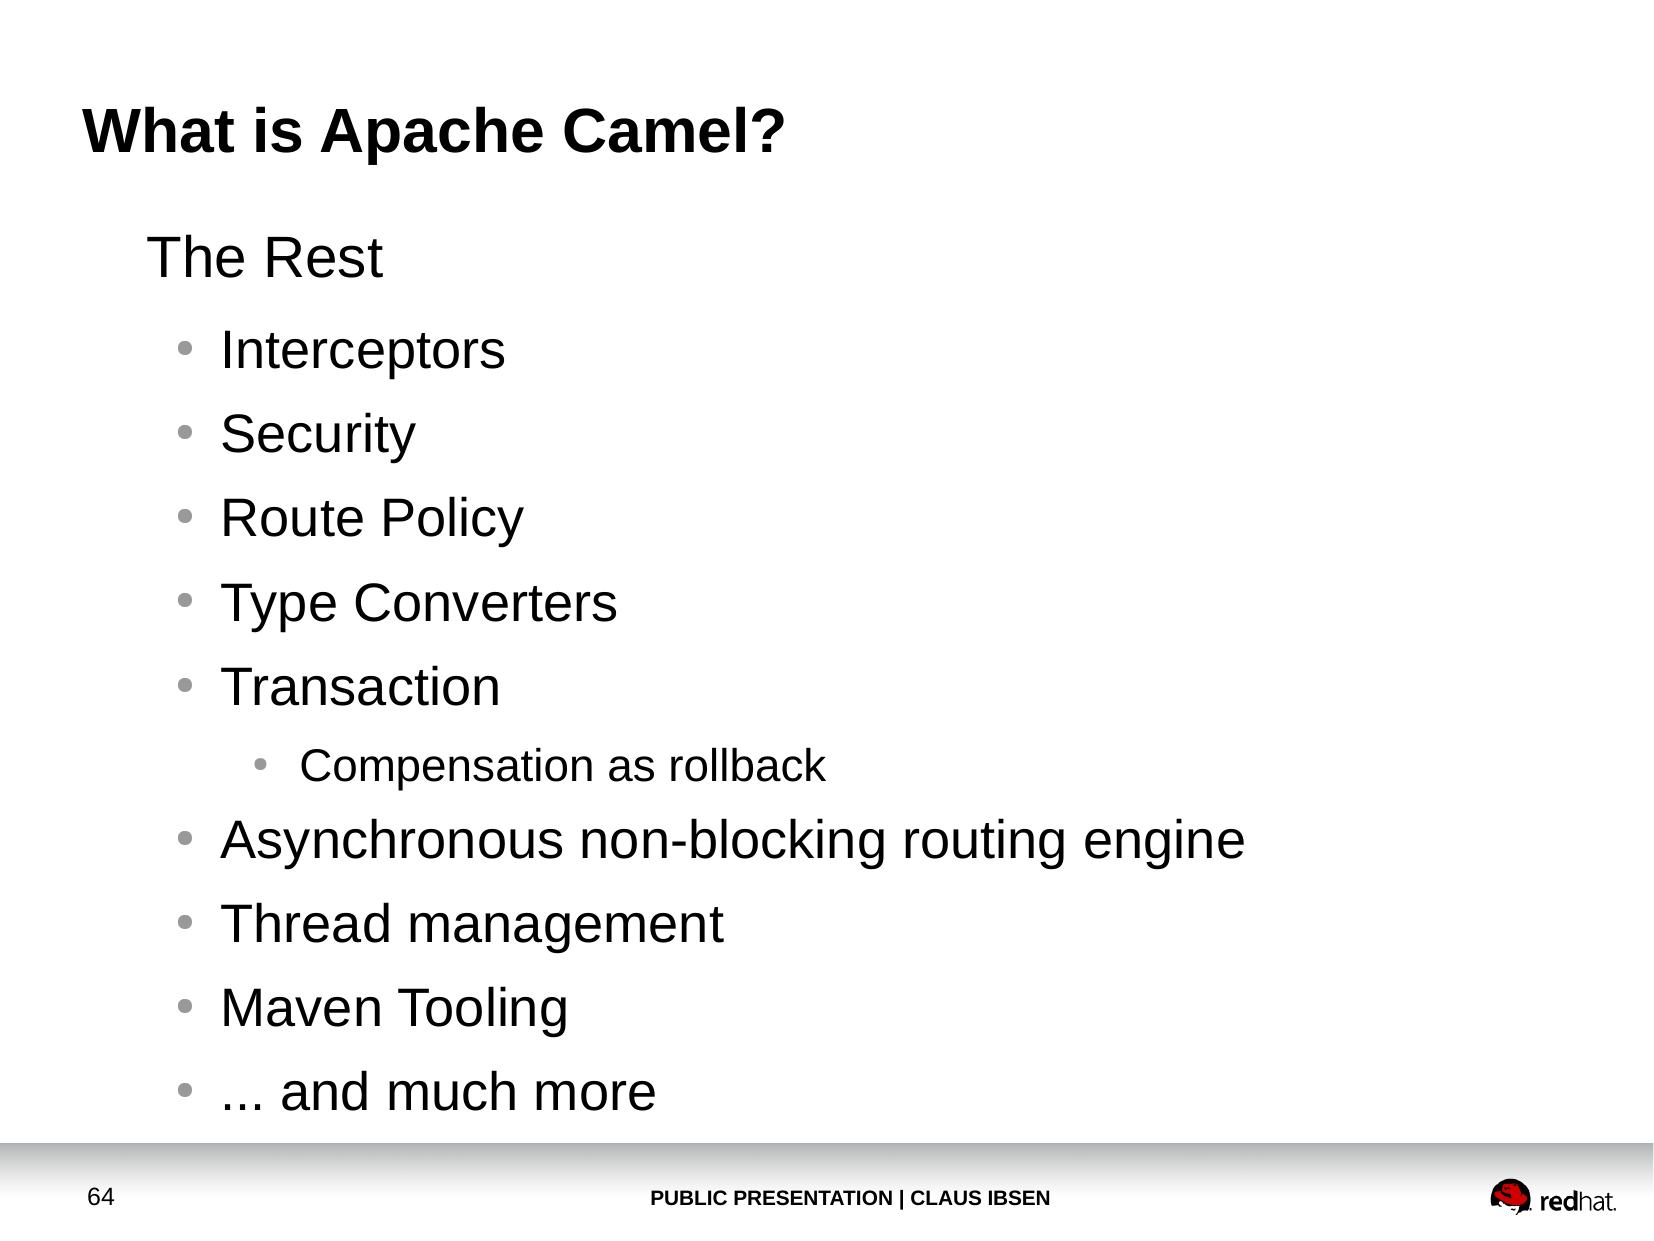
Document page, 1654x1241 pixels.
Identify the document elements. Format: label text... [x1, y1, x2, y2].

picture [0, 1143, 1654, 1241]
list The Rest Interceptors Security Route Policy Type Converters Transaction Compensation as rollback Asynchronous non-blocking routing engine Thread management Maven Tooling ... and much more [86, 225, 1576, 1123]
title What is Apache Camel? [82, 37, 1571, 226]
